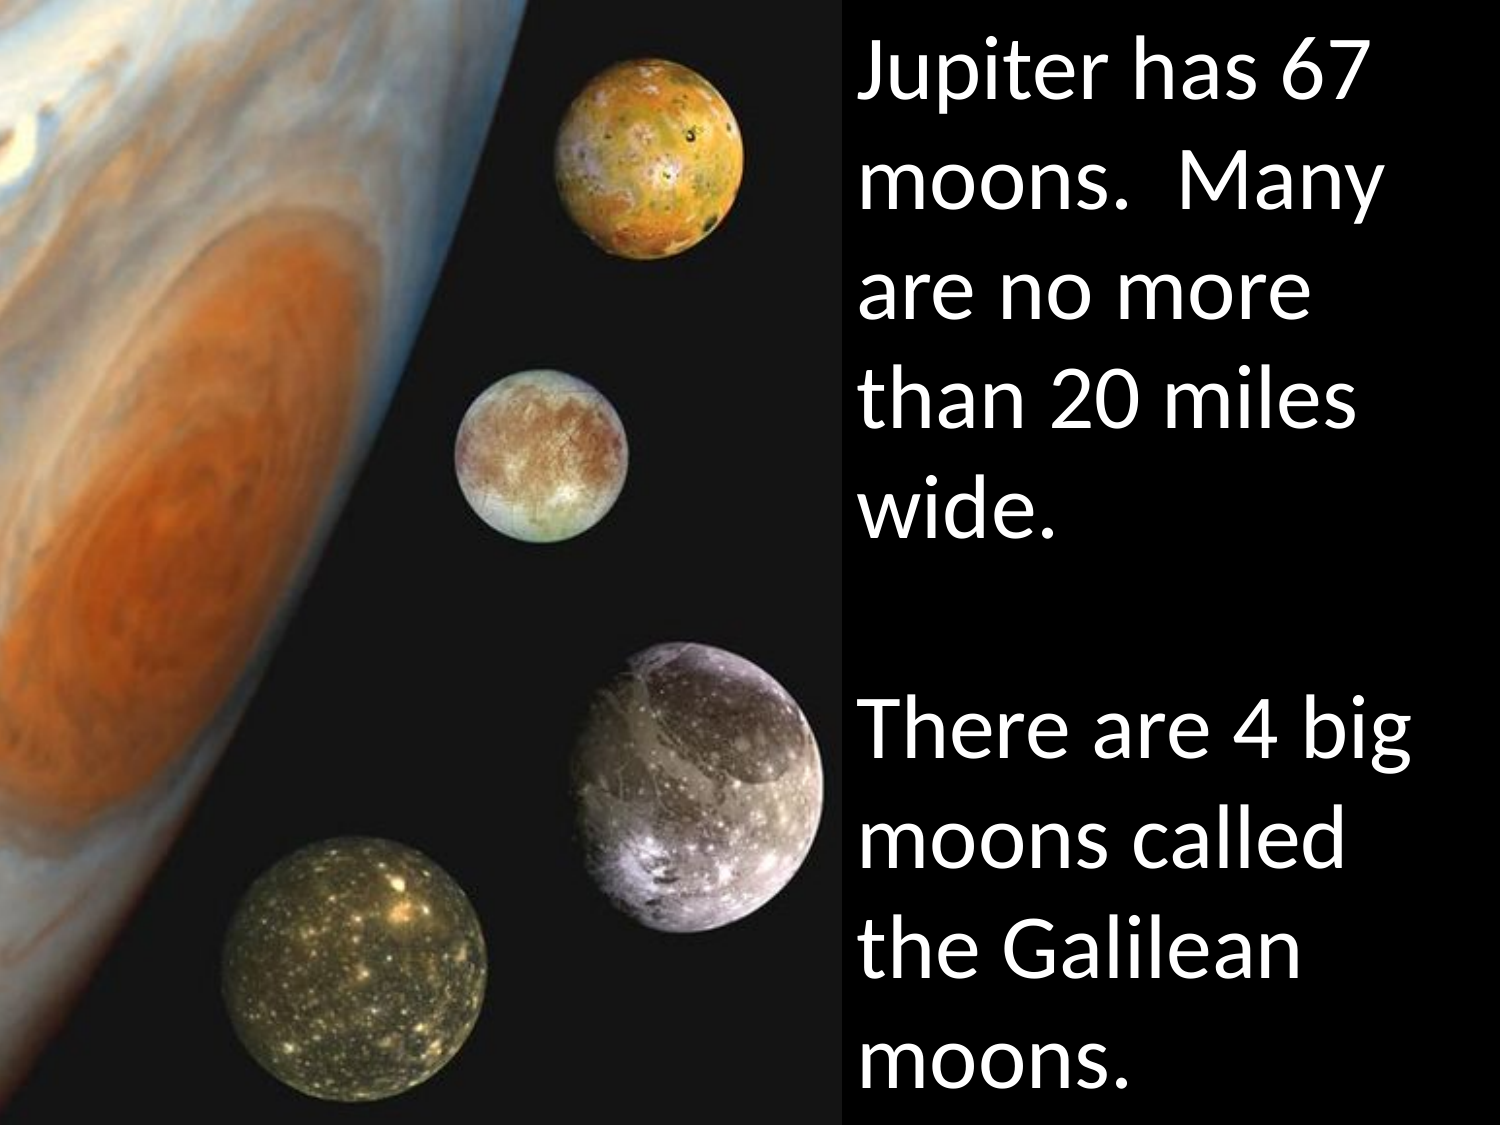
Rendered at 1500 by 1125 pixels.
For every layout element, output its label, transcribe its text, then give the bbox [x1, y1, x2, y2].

picture [0, 0, 841, 1125]
text_box Jupiter has 67 moons. Many are no more than 20 miles wide. There are 4 big moons called the Galilean moons. [841, 0, 1500, 1125]
